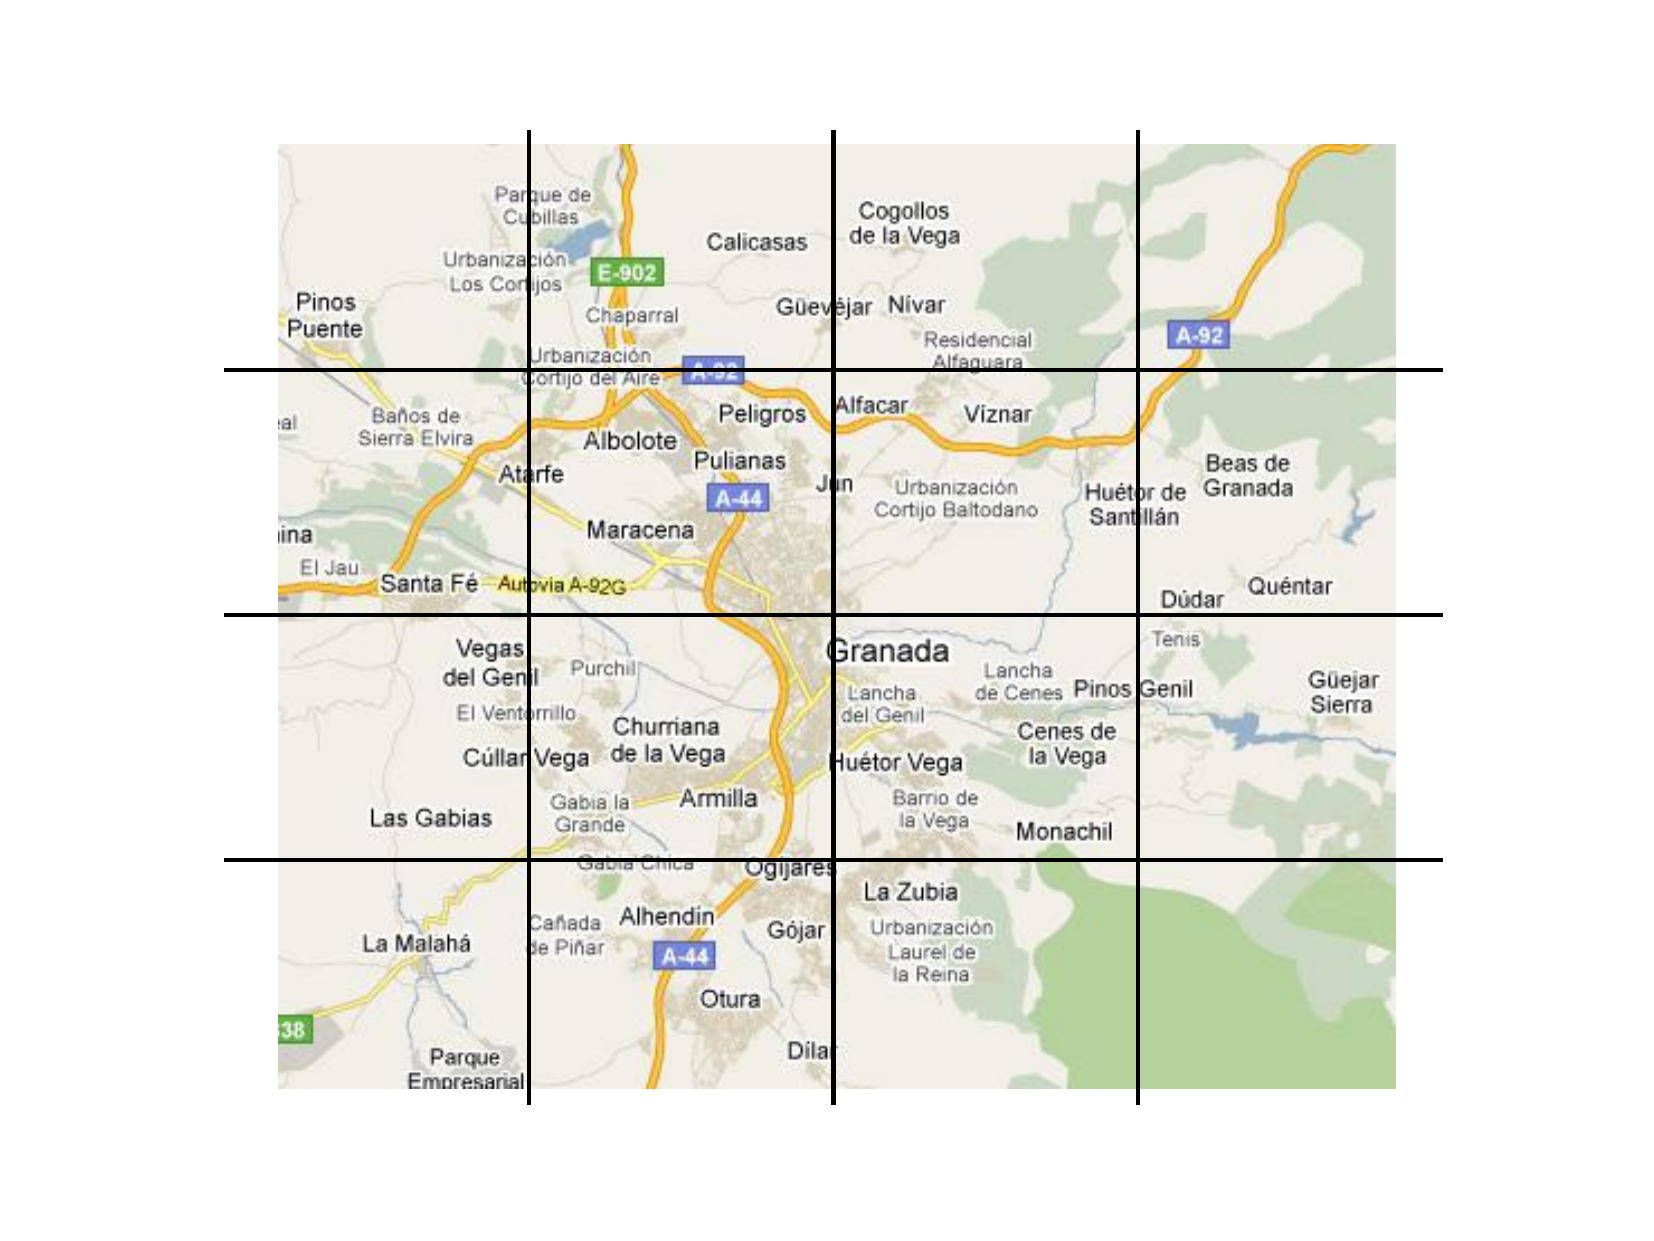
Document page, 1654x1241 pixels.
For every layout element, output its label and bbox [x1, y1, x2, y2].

table_header [1140, 130, 1443, 368]
table_cell [1140, 372, 1443, 613]
table_header [531, 130, 831, 368]
table_cell [224, 372, 527, 613]
table_cell [531, 862, 831, 1105]
table_cell [836, 862, 1136, 1105]
table_cell [531, 617, 831, 858]
table_cell [836, 372, 1136, 613]
table_cell [224, 617, 527, 858]
table_cell [224, 862, 527, 1105]
table_cell [836, 617, 1136, 858]
table_cell [1140, 862, 1443, 1105]
table_cell [531, 372, 831, 613]
table_header [224, 130, 527, 368]
table_cell [1140, 617, 1443, 858]
table_header [836, 130, 1136, 368]
